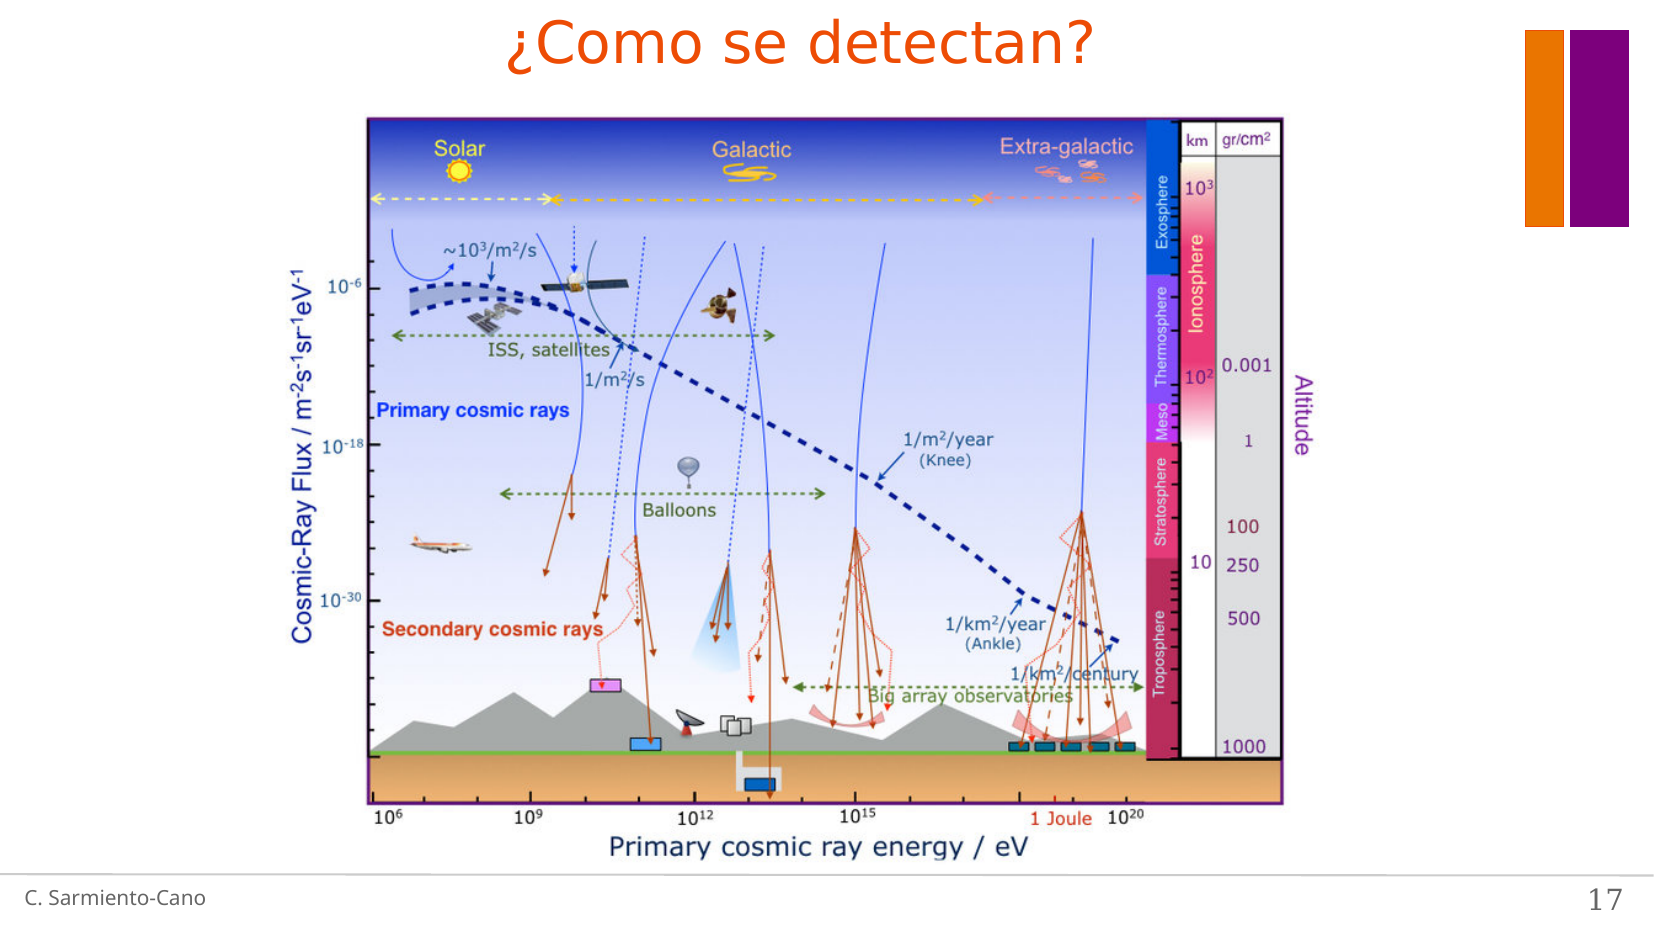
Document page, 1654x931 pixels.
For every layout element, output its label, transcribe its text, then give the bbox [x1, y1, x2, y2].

picture [276, 93, 1322, 867]
title ¿Como se detectan? [82, 0, 1519, 103]
